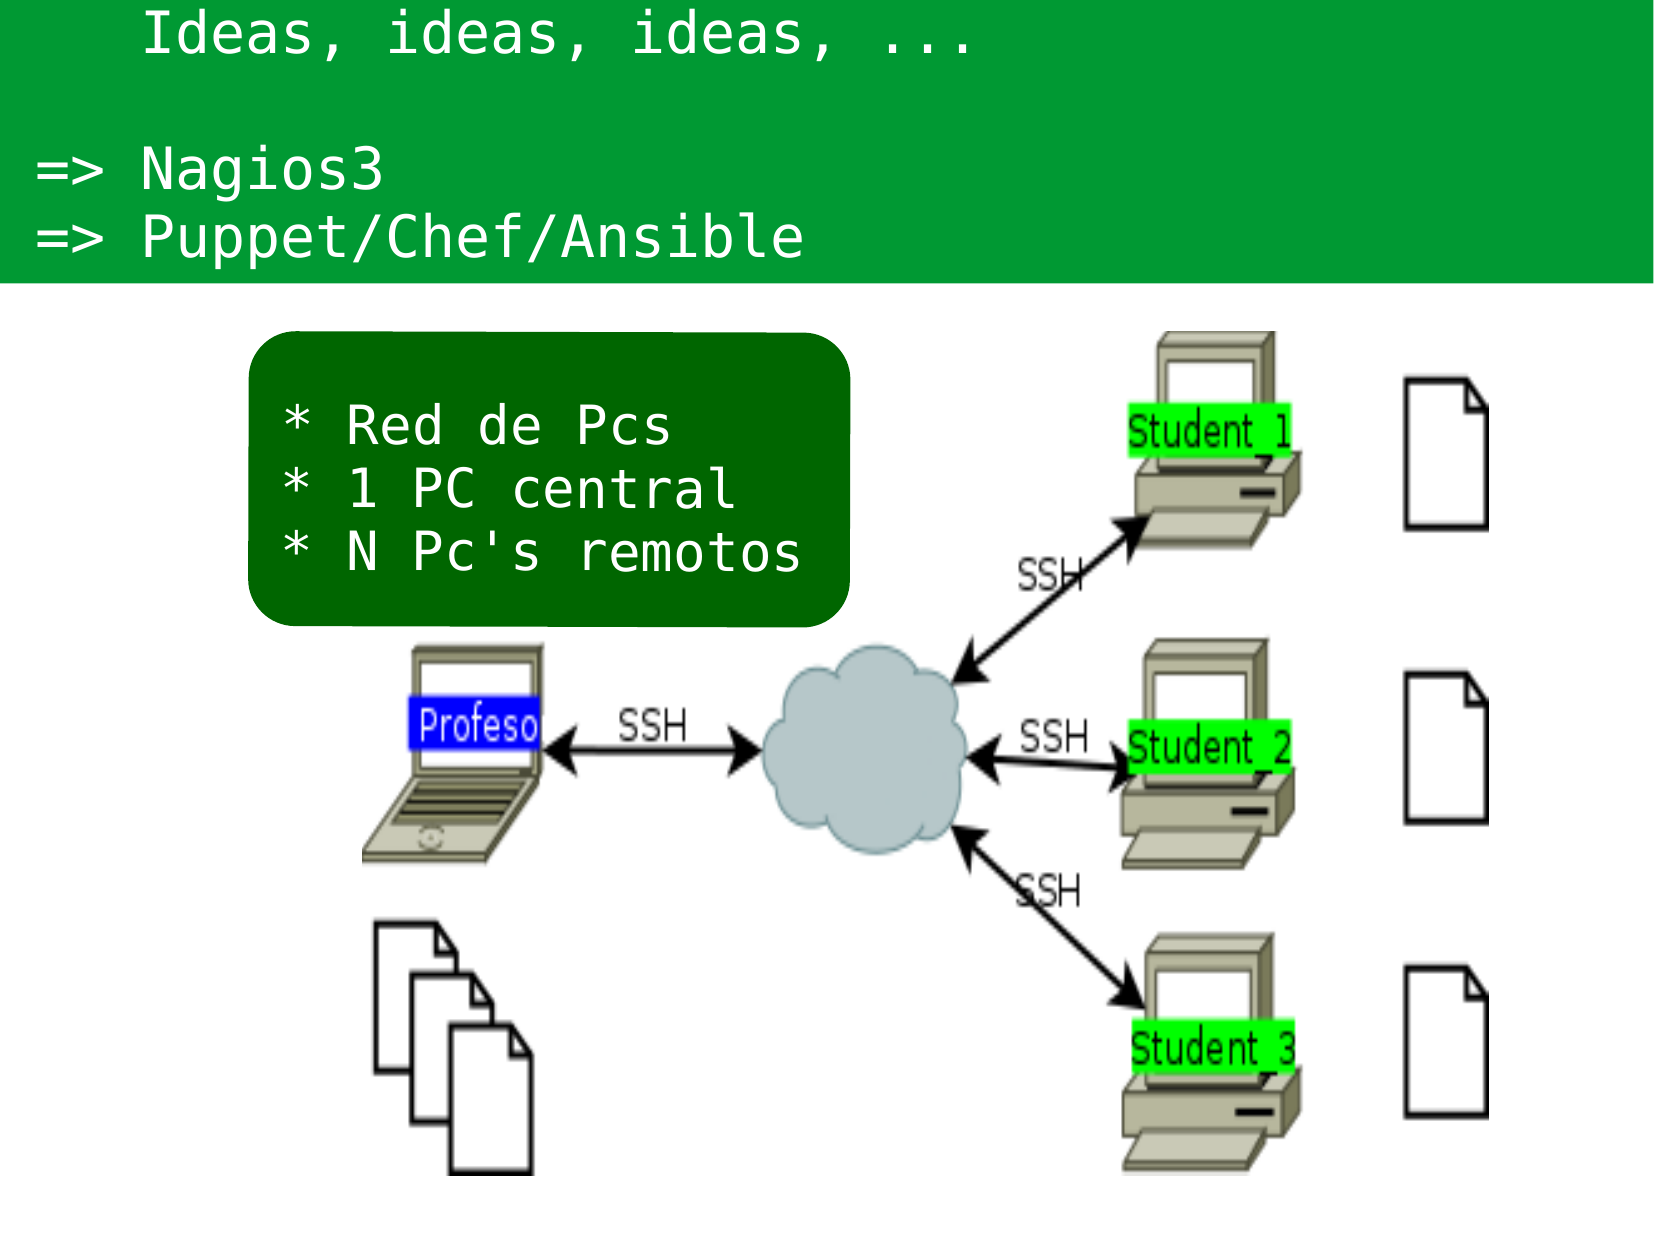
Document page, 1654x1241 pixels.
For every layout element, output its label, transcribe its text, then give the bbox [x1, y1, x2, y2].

title Ideas, ideas, ideas, ... => Nagios3 => Puppet/Chef/Ansible [0, 0, 1654, 284]
picture [362, 331, 1489, 1176]
title * Red de Pcs * 1 PC central * N Pc's remotos [248, 331, 851, 628]
